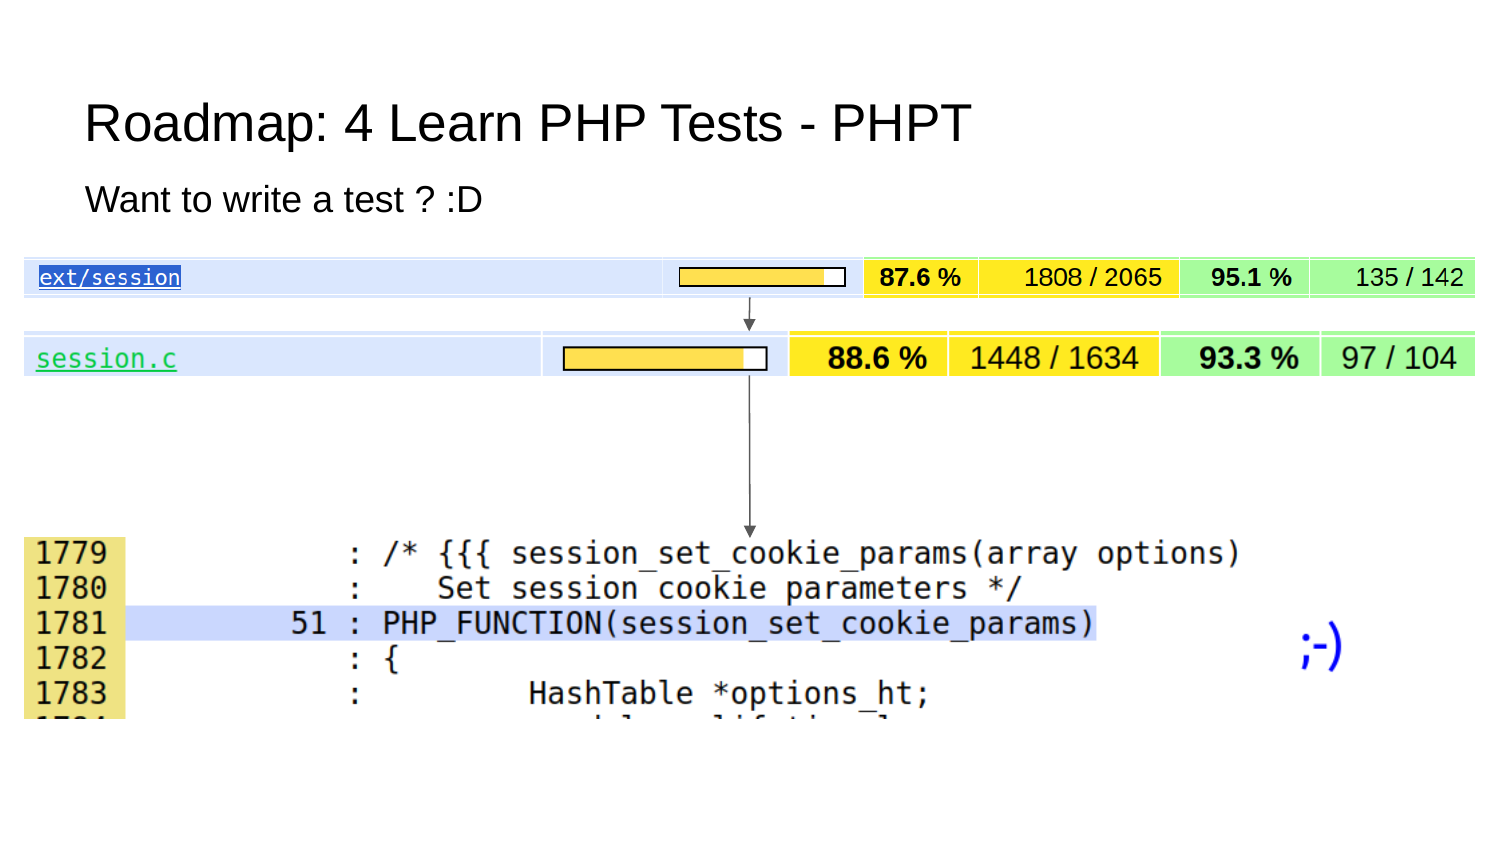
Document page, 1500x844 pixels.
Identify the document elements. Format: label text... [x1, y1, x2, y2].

title Roadmap: 4 Learn PHP Tests - PHPT [69, 72, 1468, 160]
picture [24, 257, 1475, 298]
title Want to write a test ? :D [69, 160, 1468, 233]
picture [24, 537, 1475, 719]
picture [24, 331, 1475, 376]
